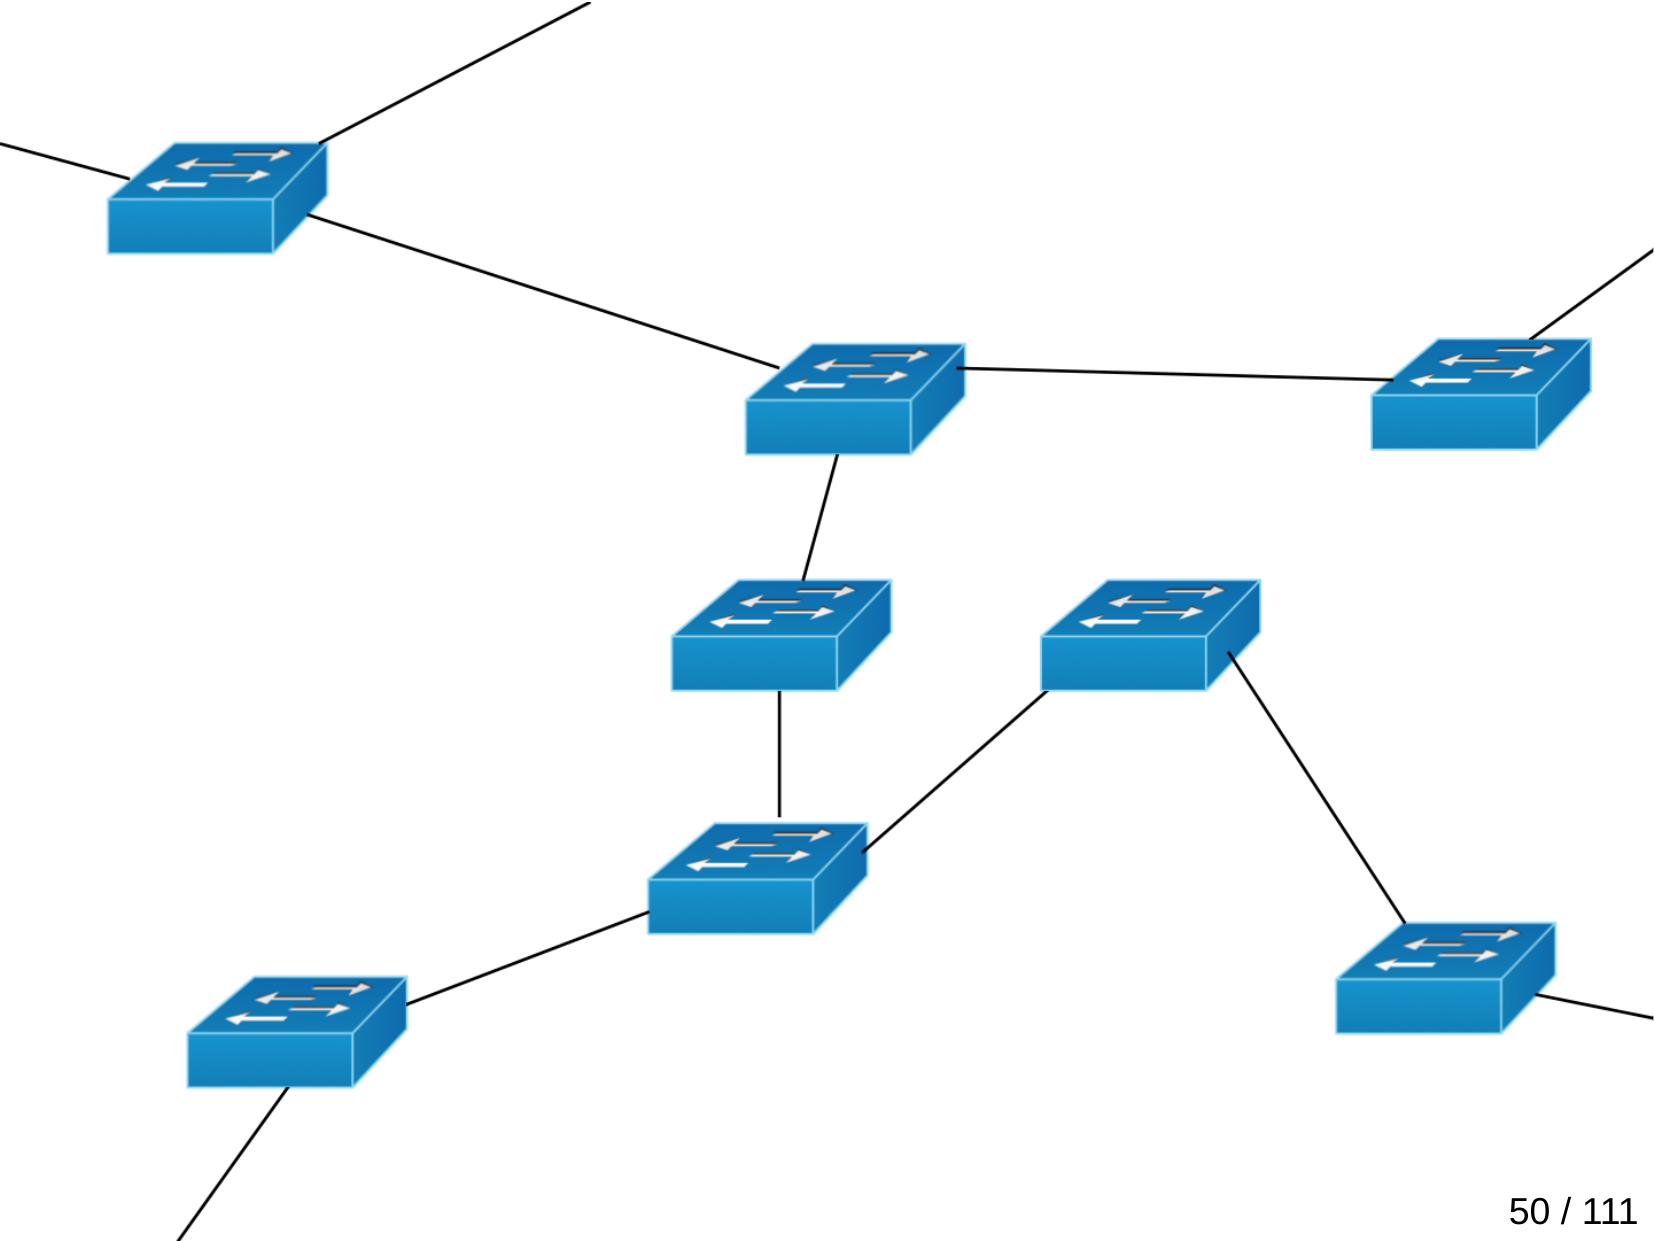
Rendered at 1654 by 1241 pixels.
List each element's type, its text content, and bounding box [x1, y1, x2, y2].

picture [0, 2, 1654, 1241]
text_box <number> / 111 [1380, 1183, 1654, 1241]
